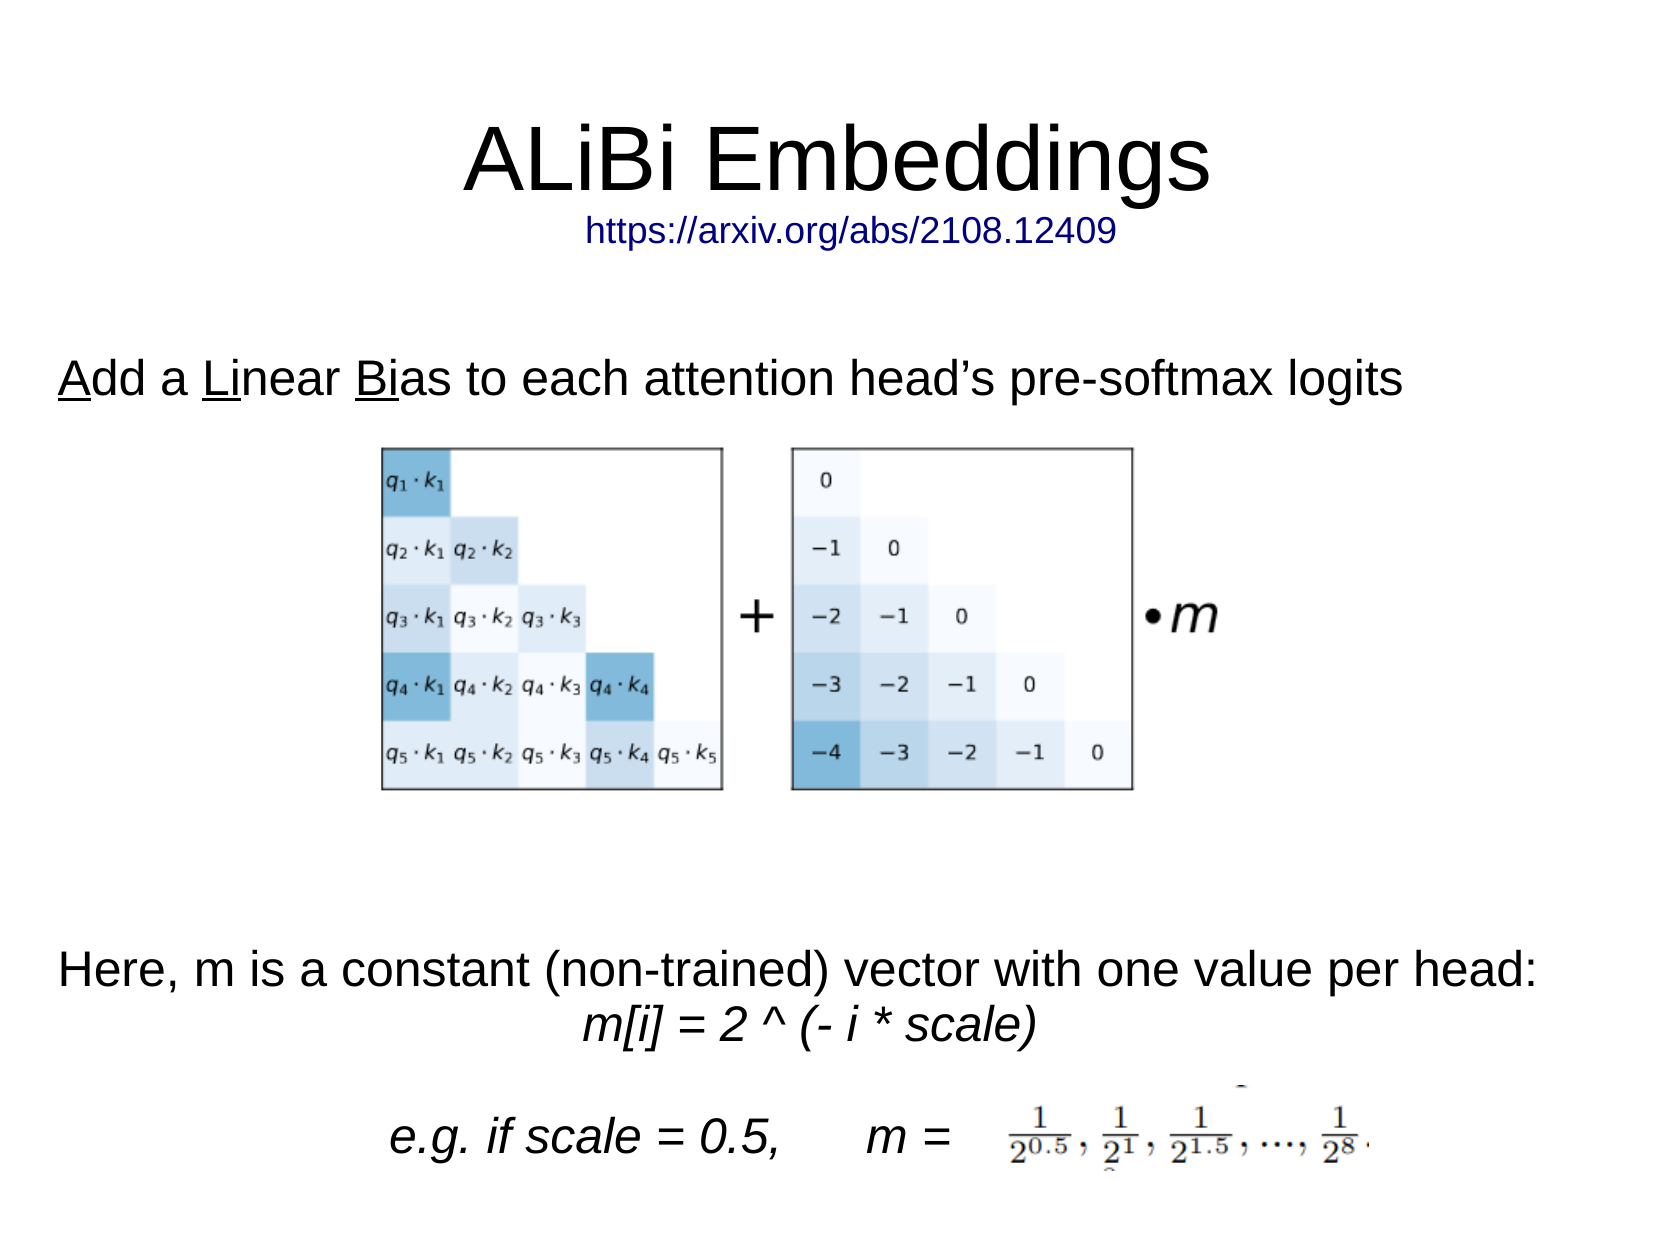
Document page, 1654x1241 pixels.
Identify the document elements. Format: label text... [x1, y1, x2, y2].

picture [987, 1085, 1369, 1171]
text_box Add a Linear Bias to each attention head’s pre-softmax logits [42, 342, 1579, 470]
text_box Here, m is a constant (non-trained) vector with one value per head: m[i] = 2 ^ (- i * scale) e.g. if scale = 0.5, m = [42, 933, 1579, 1172]
picture [380, 470, 1255, 800]
title ALiBi Embeddings [94, 55, 1583, 263]
text_box https://arxiv.org/abs/2108.12409 [570, 202, 1133, 259]
